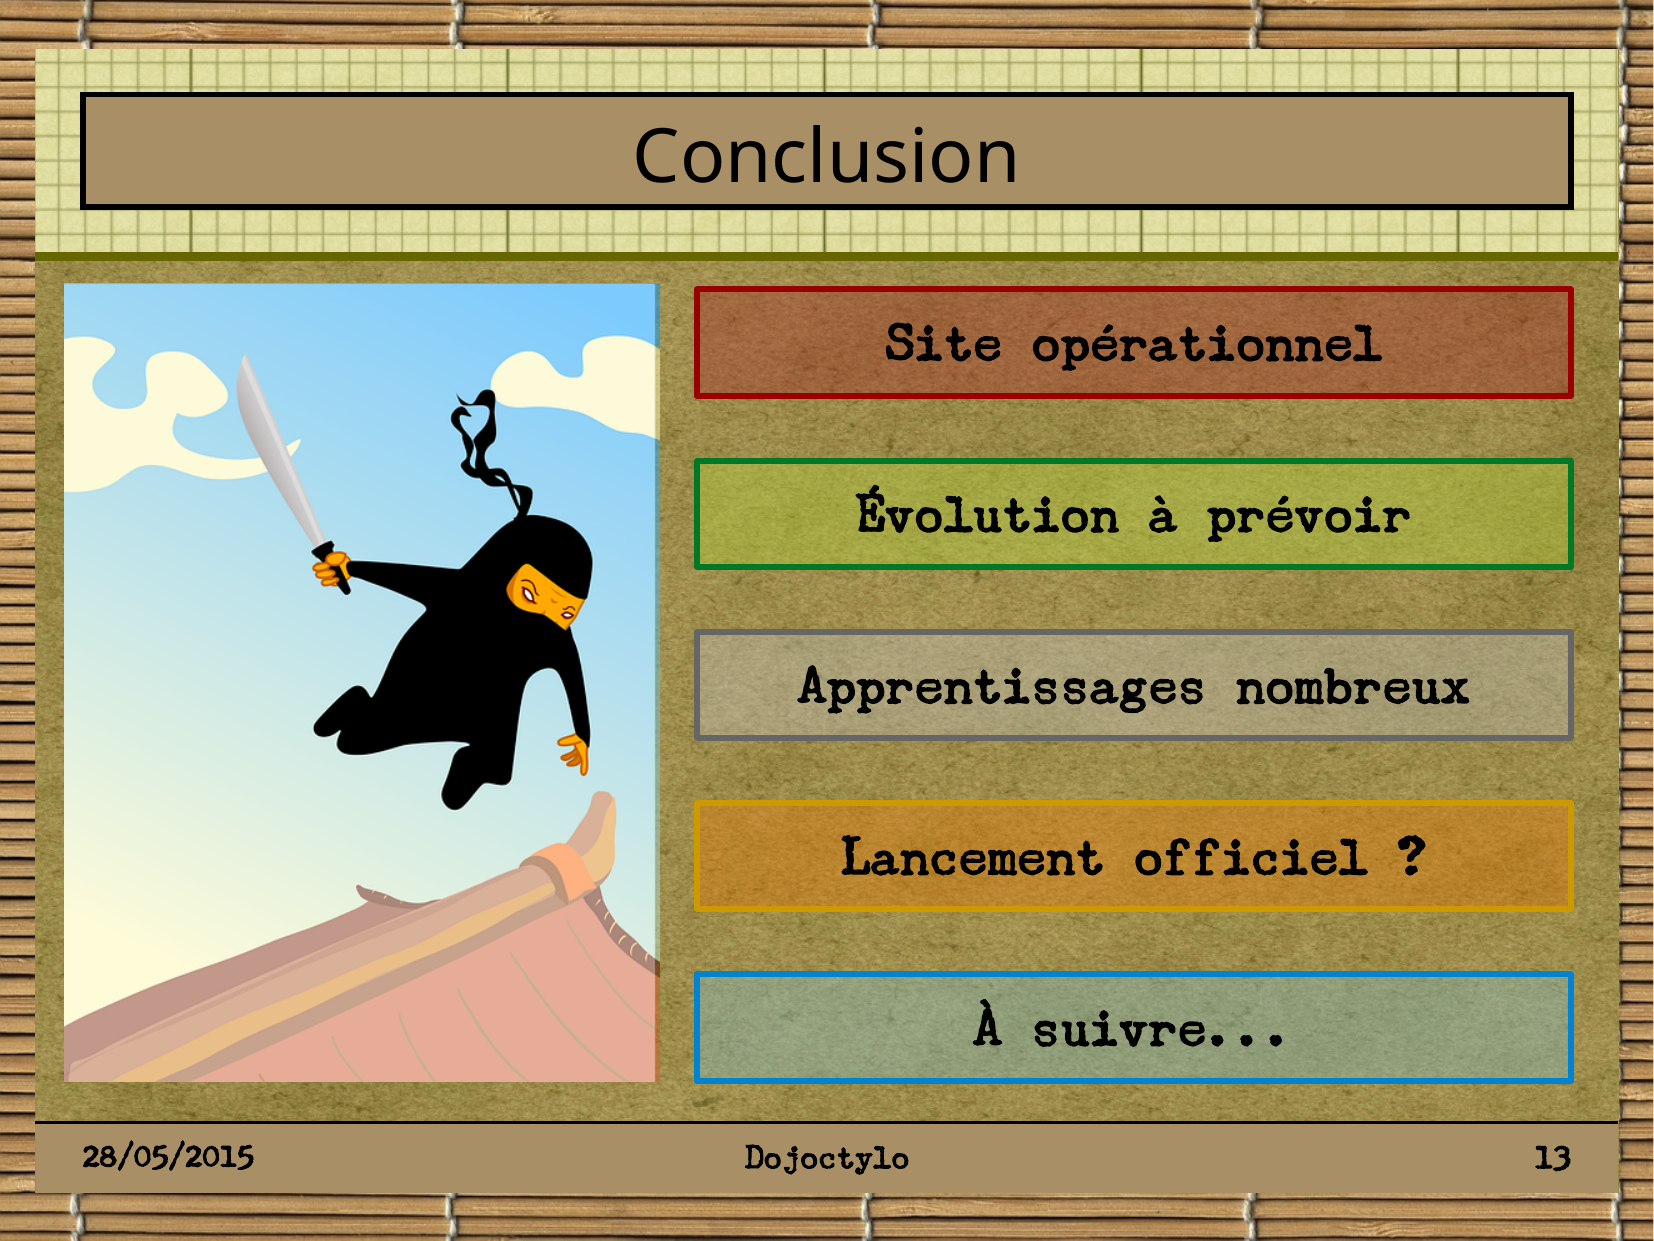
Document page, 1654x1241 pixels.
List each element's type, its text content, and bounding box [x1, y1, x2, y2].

text_box Évolution à prévoir [696, 460, 1571, 567]
text_box Apprentissages nombreux [696, 631, 1571, 739]
text_box Lancement officiel ? [696, 803, 1571, 910]
text_box Site opérationnel [696, 289, 1571, 396]
picture [0, 0, 1654, 1241]
title Conclusion [82, 49, 1571, 257]
text_box À suivre... [696, 974, 1571, 1081]
